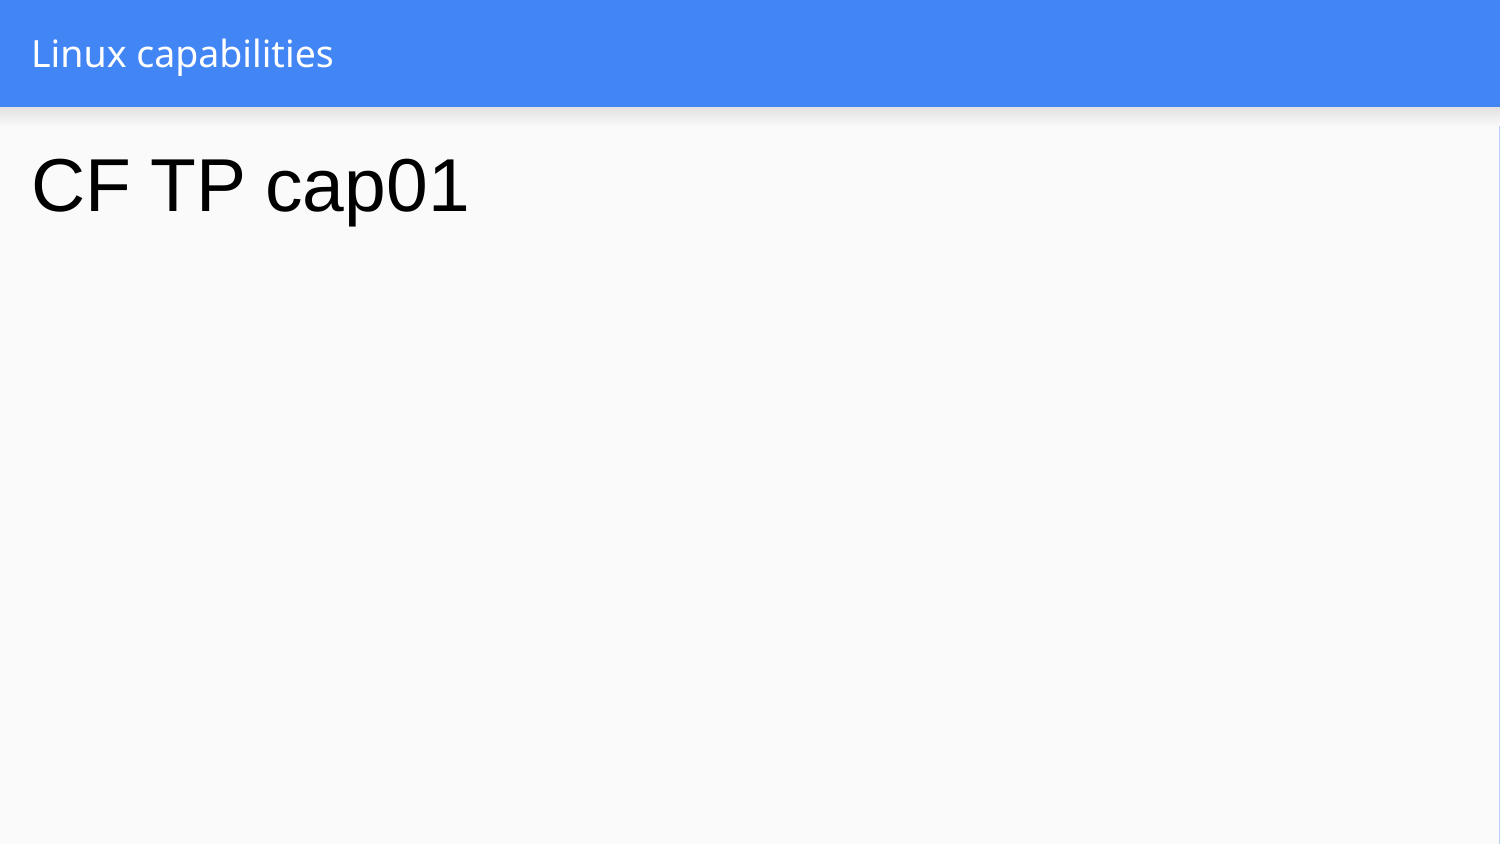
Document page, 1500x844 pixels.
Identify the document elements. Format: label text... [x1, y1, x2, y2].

title Linux capabilities [16, 2, 1464, 102]
text_box CF TP cap01 [16, 120, 1443, 844]
